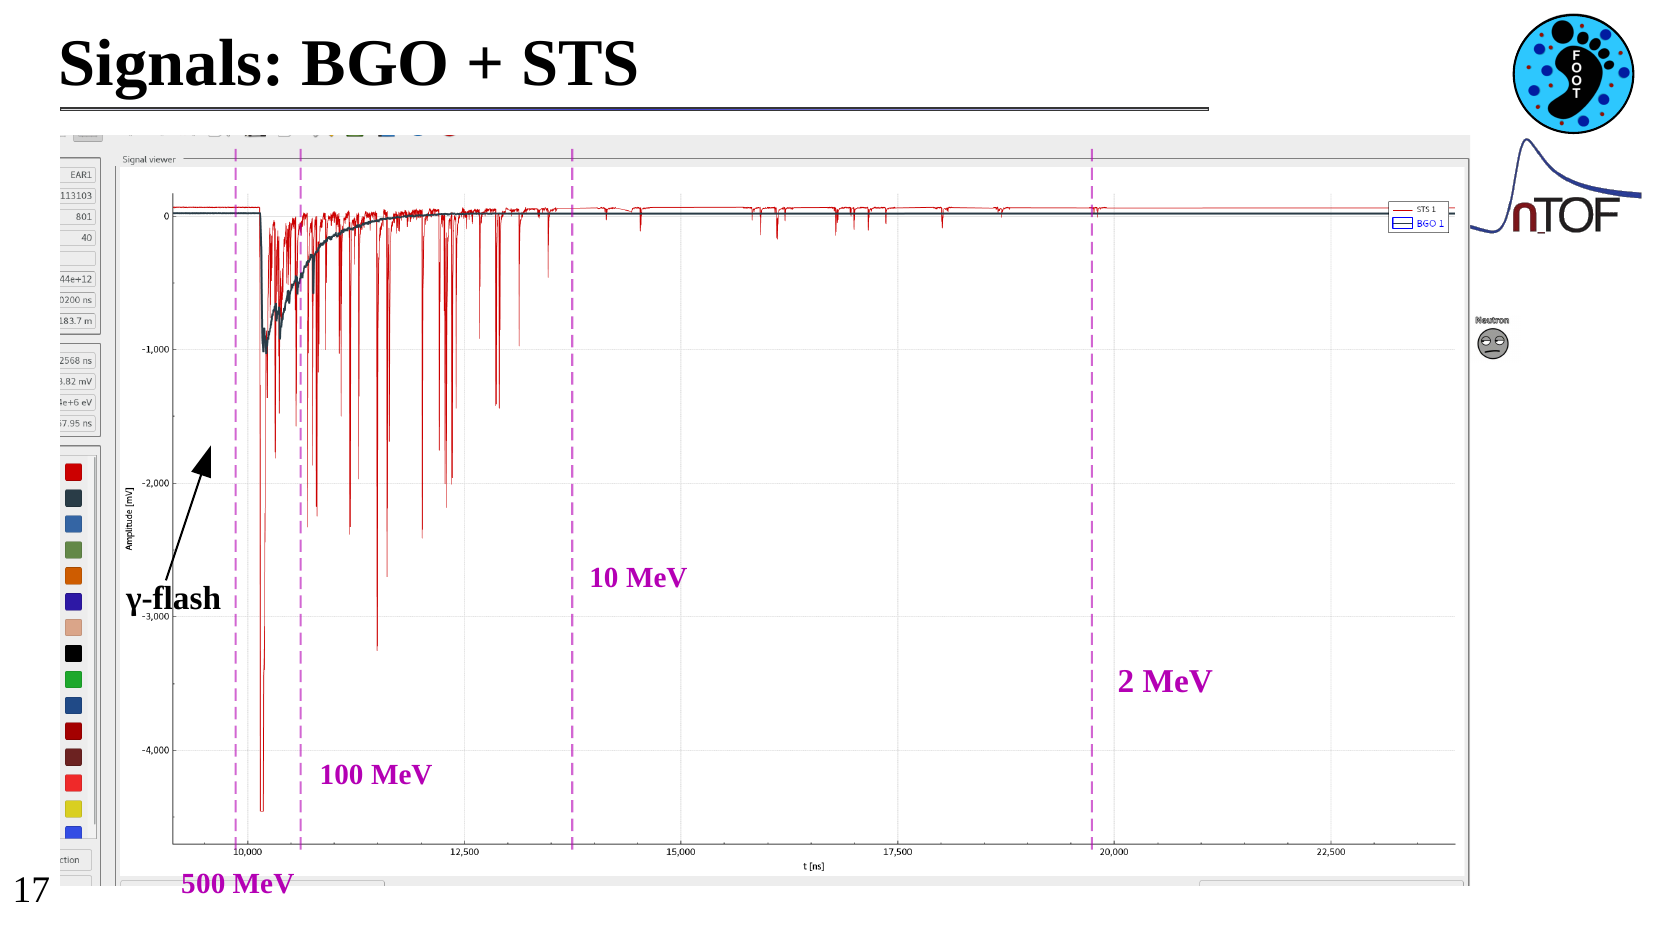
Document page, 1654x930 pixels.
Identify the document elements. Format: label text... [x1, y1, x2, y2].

text_box Signals: BGO + STS [58, 0, 1594, 118]
picture [60, 21, 1653, 886]
text_box 10 MeV [574, 553, 701, 612]
picture [1594, 11, 1634, 61]
text_box γ-flash [111, 572, 247, 636]
text_box 2 MeV [1102, 655, 1226, 719]
text_box 100 MeV [304, 751, 446, 809]
text_box 17 [0, 861, 66, 927]
text_box 500 MeV [166, 860, 307, 918]
